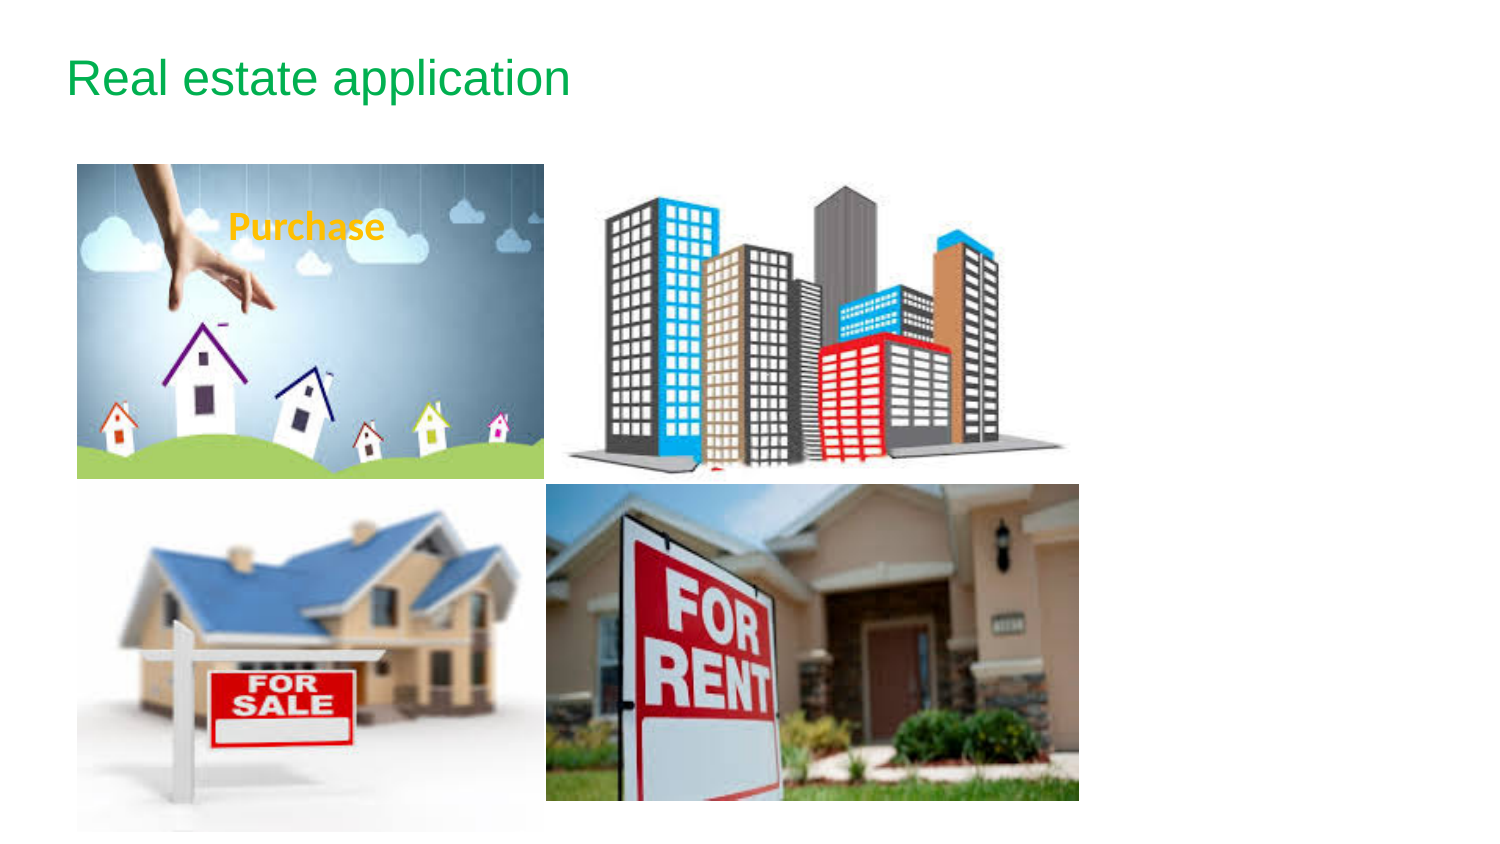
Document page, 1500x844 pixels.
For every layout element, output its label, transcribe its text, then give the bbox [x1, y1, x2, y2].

title Real estate application [51, 30, 1449, 125]
text_box Purchase [213, 191, 408, 257]
picture [77, 164, 544, 832]
picture [546, 169, 1079, 801]
